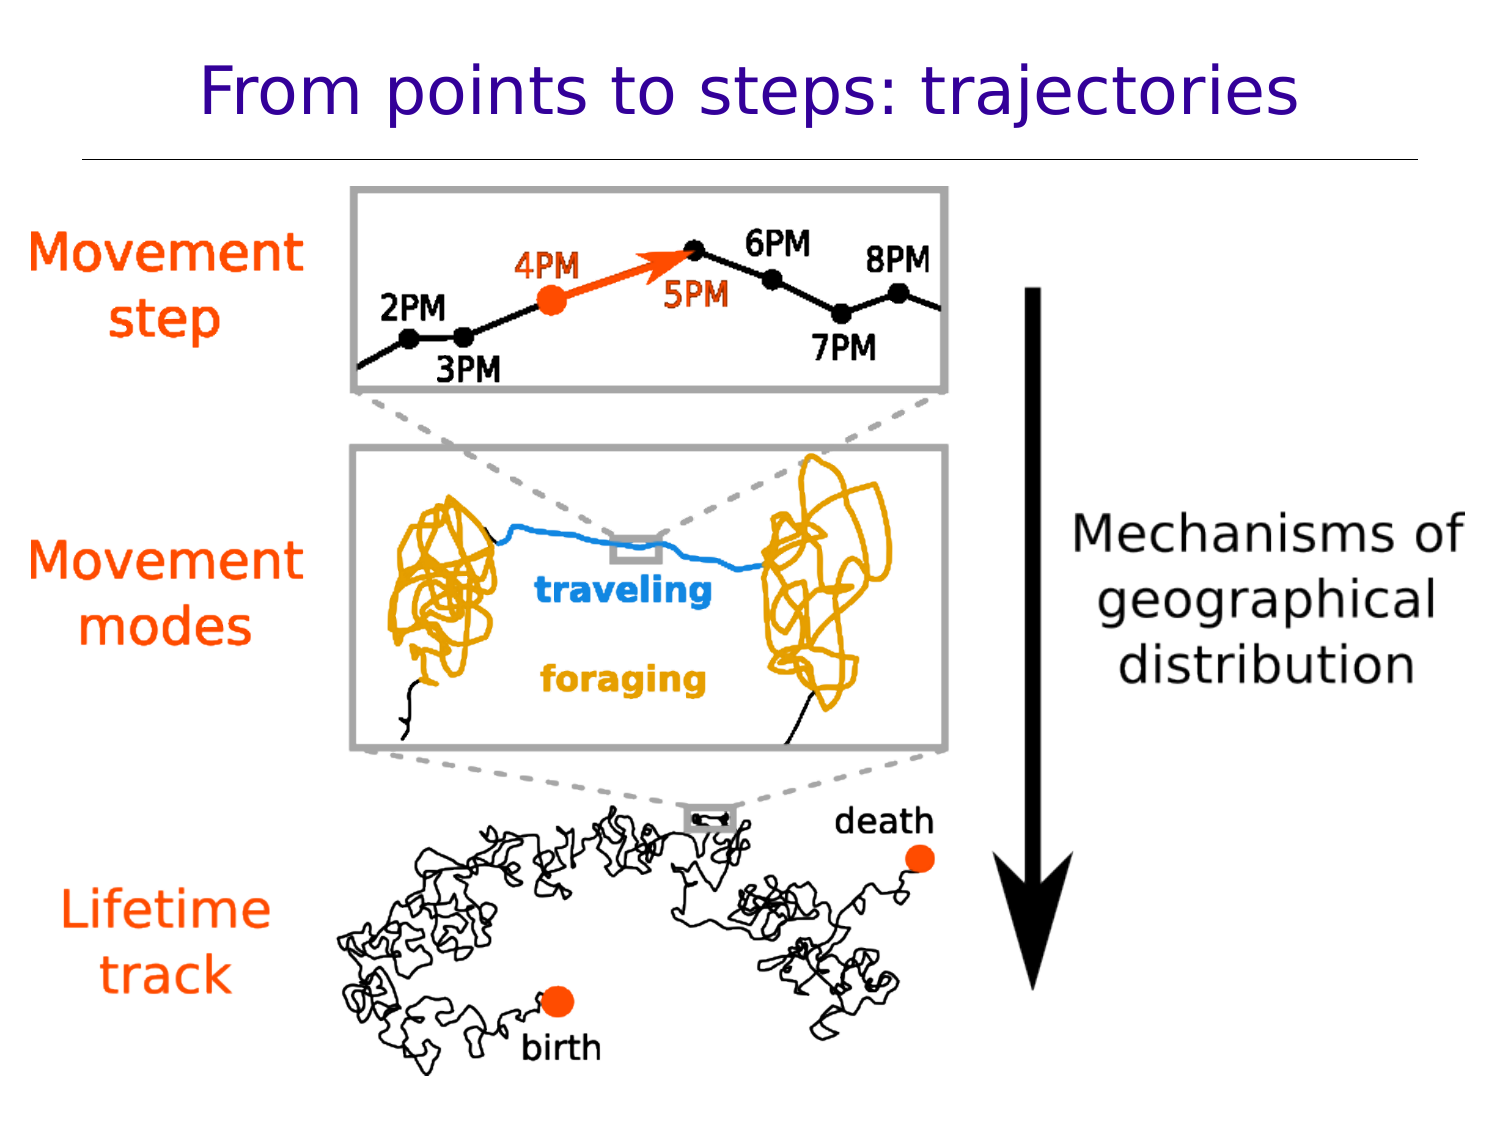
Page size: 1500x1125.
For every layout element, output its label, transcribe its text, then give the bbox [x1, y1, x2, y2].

text_box From points to steps: trajectories [183, 45, 1317, 139]
picture [31, 186, 1465, 1076]
